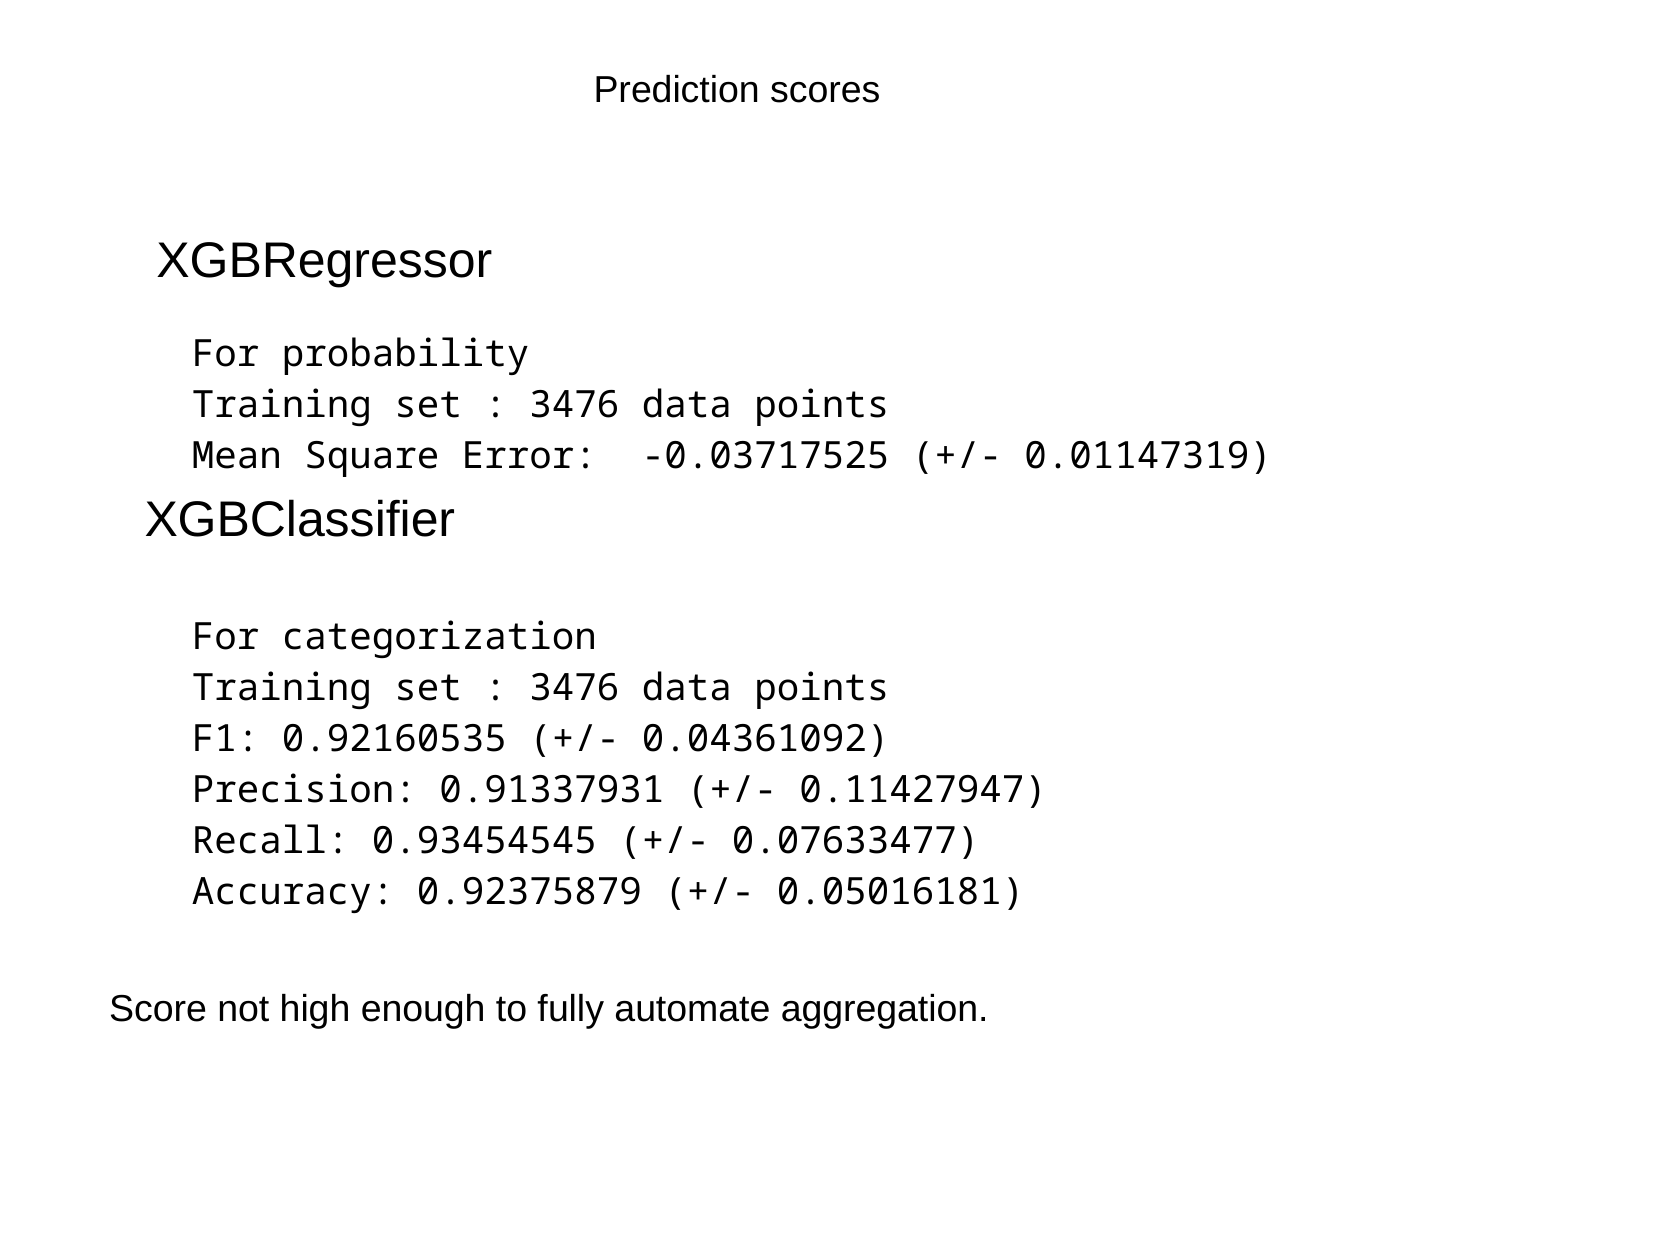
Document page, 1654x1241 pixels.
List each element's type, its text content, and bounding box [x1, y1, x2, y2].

text_box XGBClassifier [129, 484, 1536, 650]
text_box Score not high enough to fully automate aggregation. [94, 980, 1004, 1038]
text_box For categorization Training set : 3476 data points F1: 0.92160535 (+/- 0.04361092) Precision: 0.91337931 (+/- 0.11427947) Recall: 0.93454545 (+/- 0.07633477) Accuracy: 0.92375879 (+/- 0.05016181) [177, 602, 1524, 921]
text_box XGBRegressor [141, 224, 1548, 390]
text_box For probability Training set : 3476 data points Mean Square Error: -0.03717525 (+/- 0.01147319) [177, 319, 1524, 484]
text_box Prediction scores [578, 61, 1251, 119]
